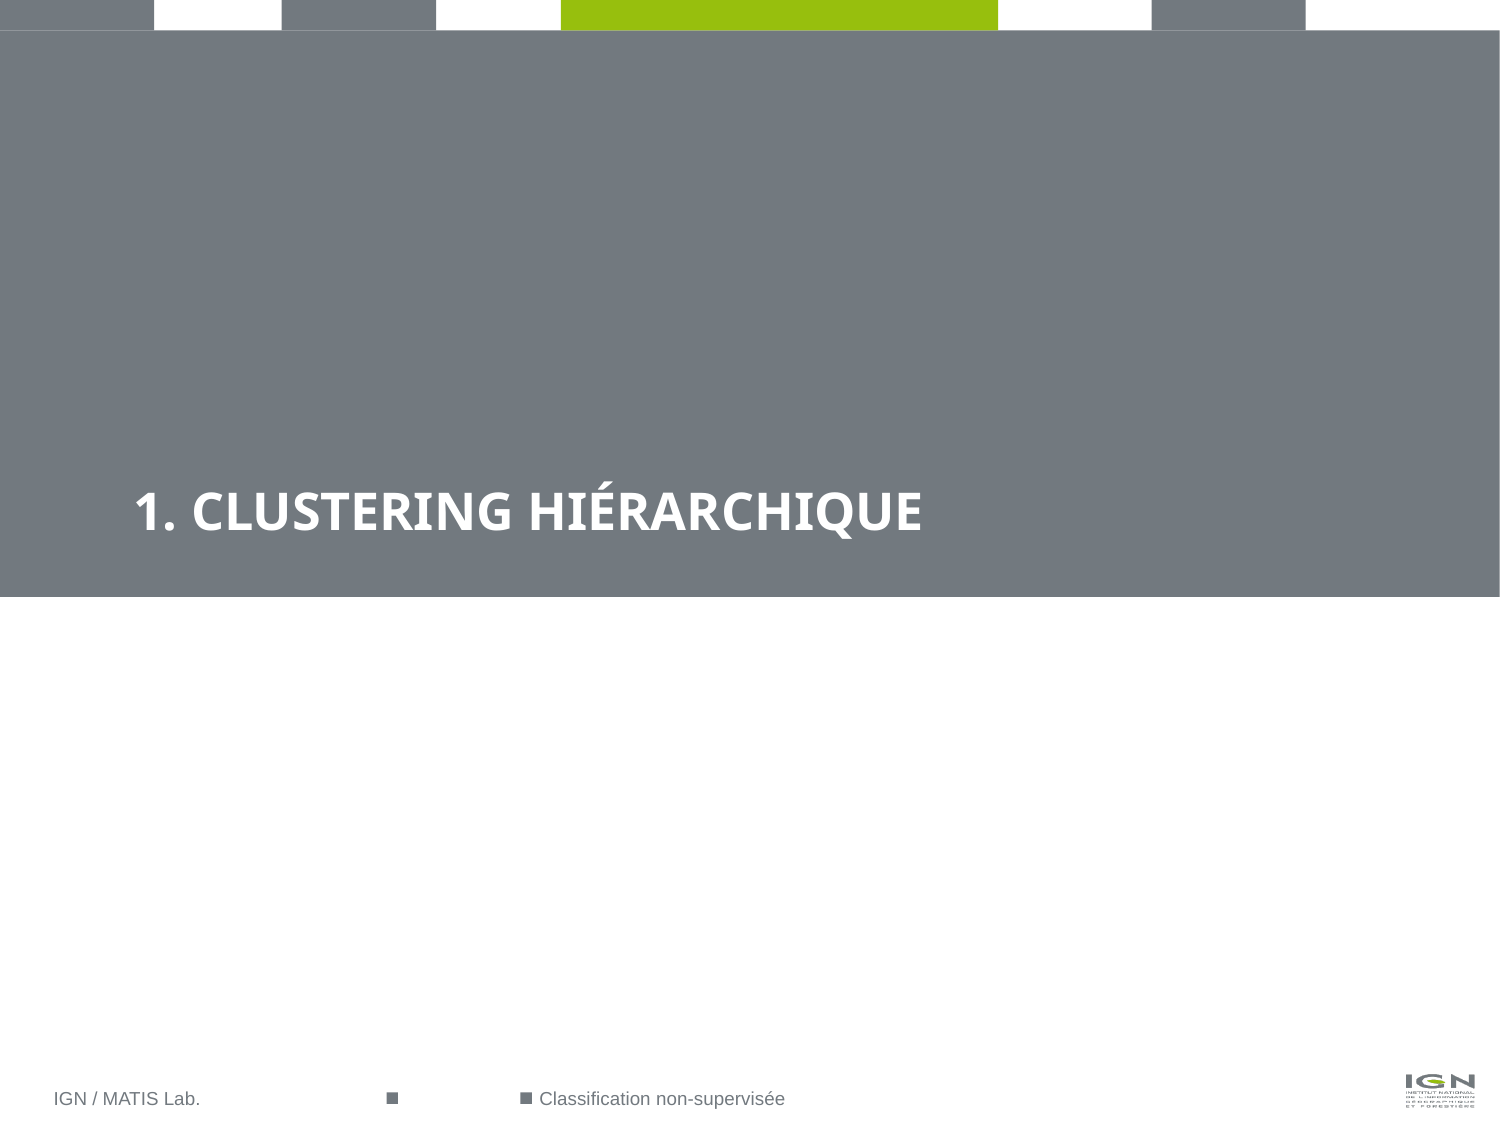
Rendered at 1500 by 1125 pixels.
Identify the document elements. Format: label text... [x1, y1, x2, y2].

text_box 1. CLUSTERING HIÉRARCHIQUE [118, 471, 1393, 752]
text_box IGN / MATIS Lab. [39, 1067, 360, 1125]
picture [1404, 1074, 1475, 1108]
text_box Classification non-supervisée [524, 1067, 875, 1125]
